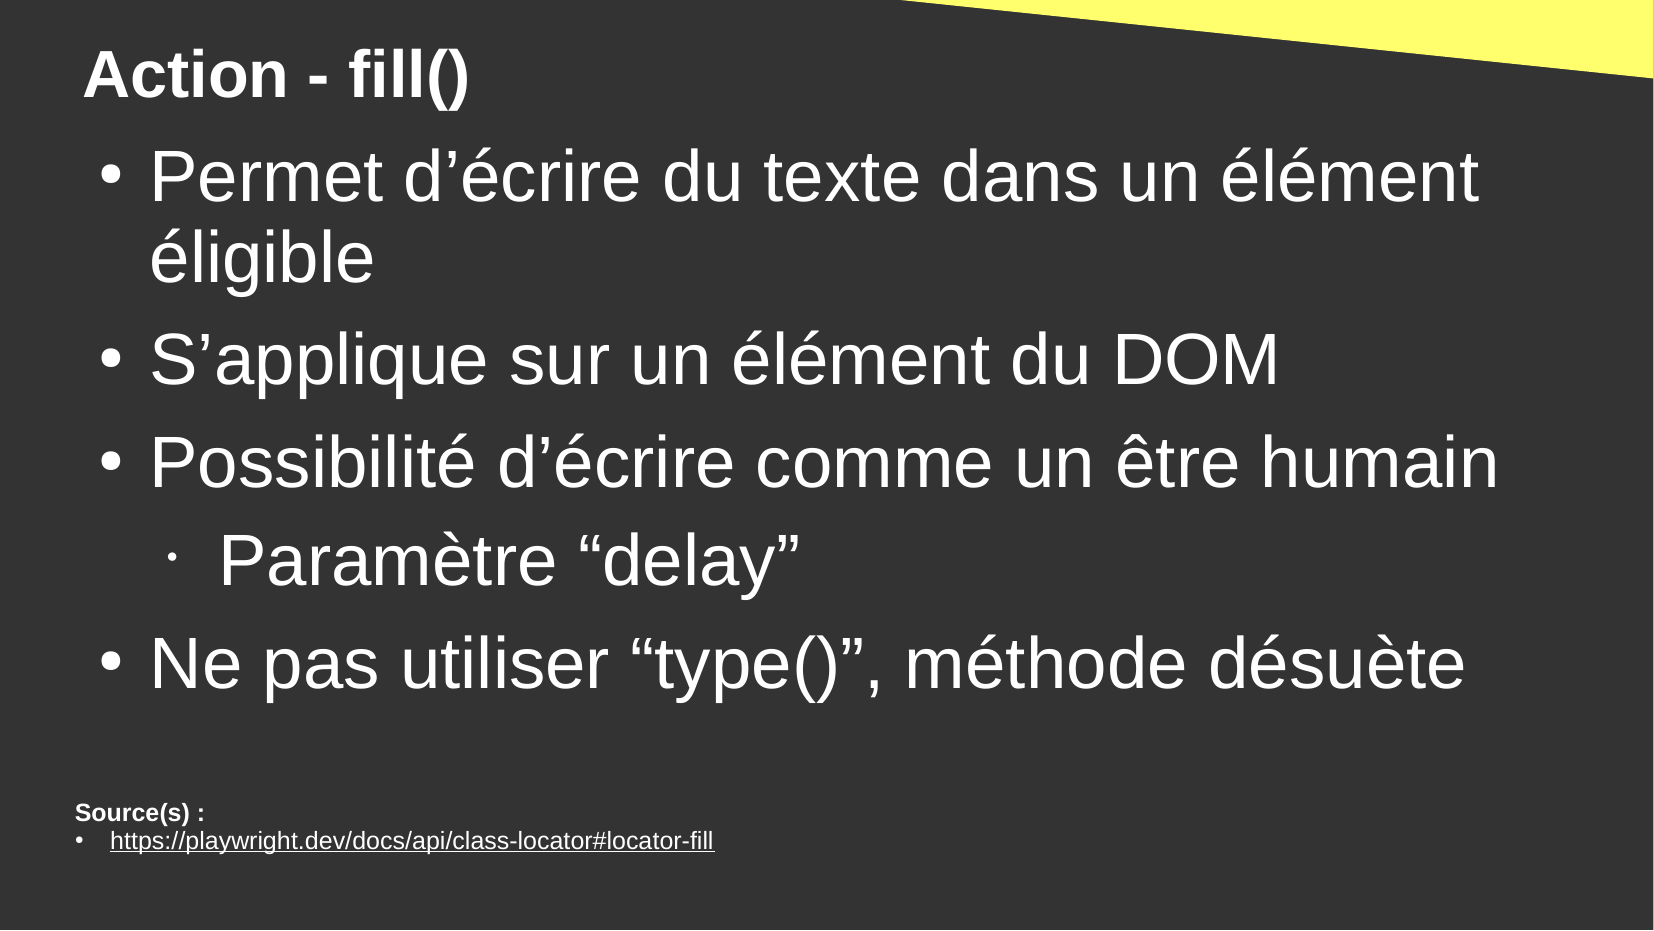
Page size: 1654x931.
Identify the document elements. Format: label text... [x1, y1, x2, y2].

list Permet d’écrire du texte dans un élément éligible S’applique sur un élément du DOM Possibilité d’écrire comme un être humain Paramètre “delay” Ne pas utiliser “type()”, méthode désuète [80, 135, 1619, 709]
text_box Source(s) : https://playwright.dev/docs/api/class-locator#locator-fill [60, 791, 1546, 919]
title Action - fill() [82, 37, 799, 114]
text_box [900, 0, 1654, 79]
